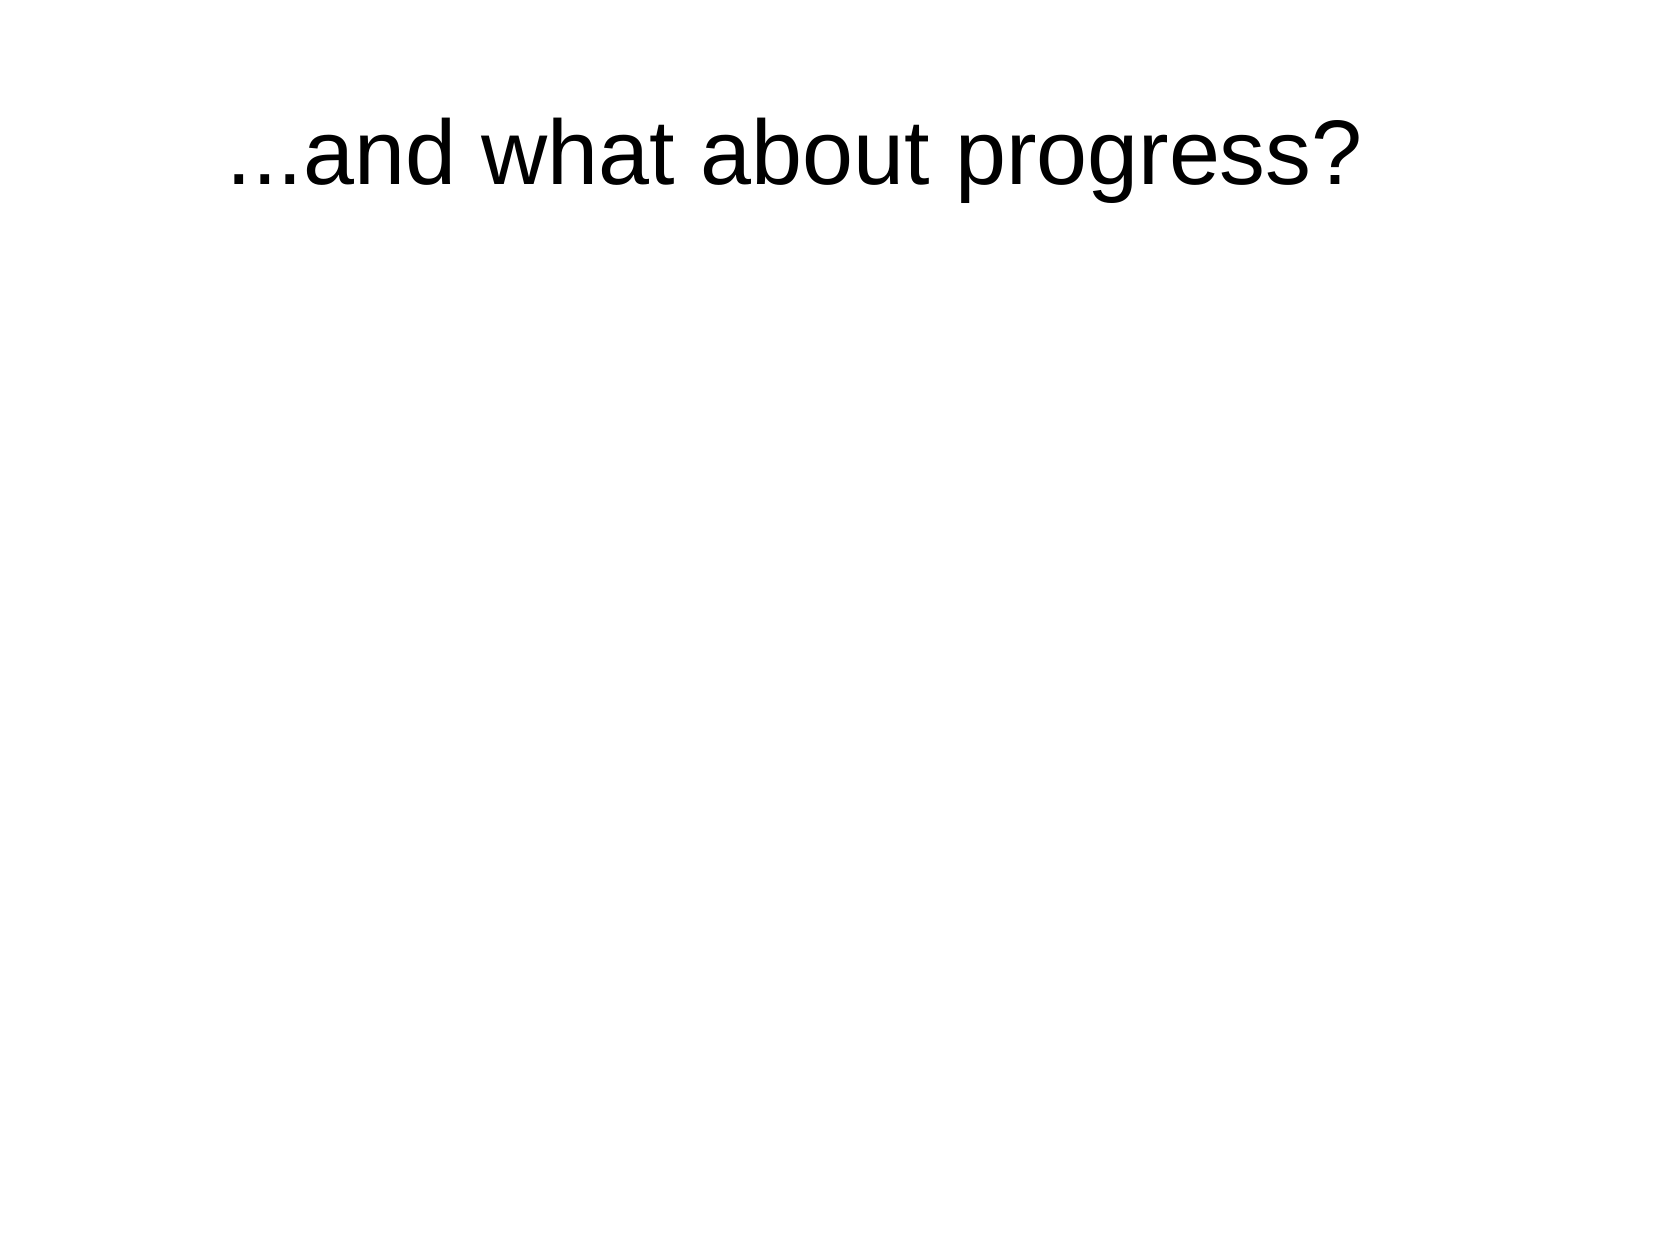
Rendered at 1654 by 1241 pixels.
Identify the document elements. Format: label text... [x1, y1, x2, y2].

title ...and what about progress? [82, 49, 1571, 257]
